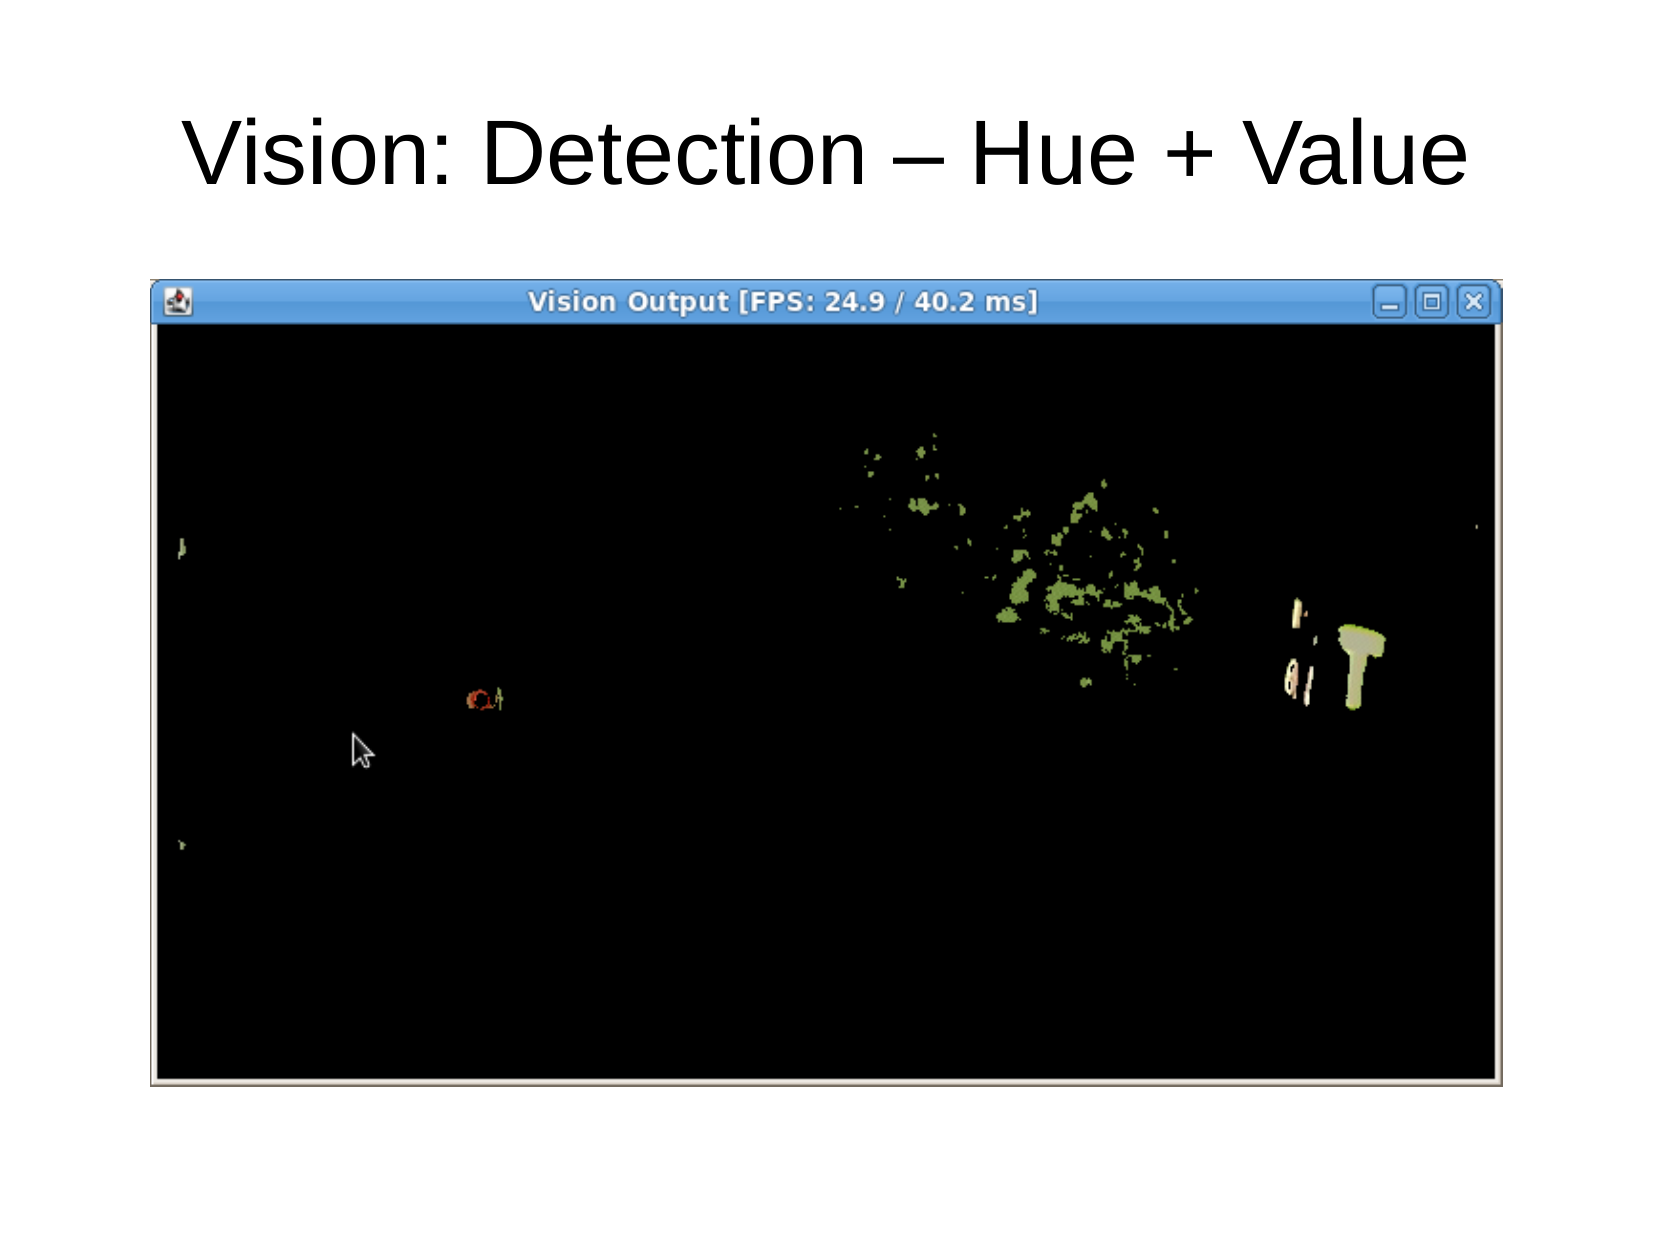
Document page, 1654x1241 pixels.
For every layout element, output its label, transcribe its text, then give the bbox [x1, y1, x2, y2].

title Vision: Detection – Hue + Value [82, 49, 1571, 257]
picture [150, 279, 1503, 1087]
